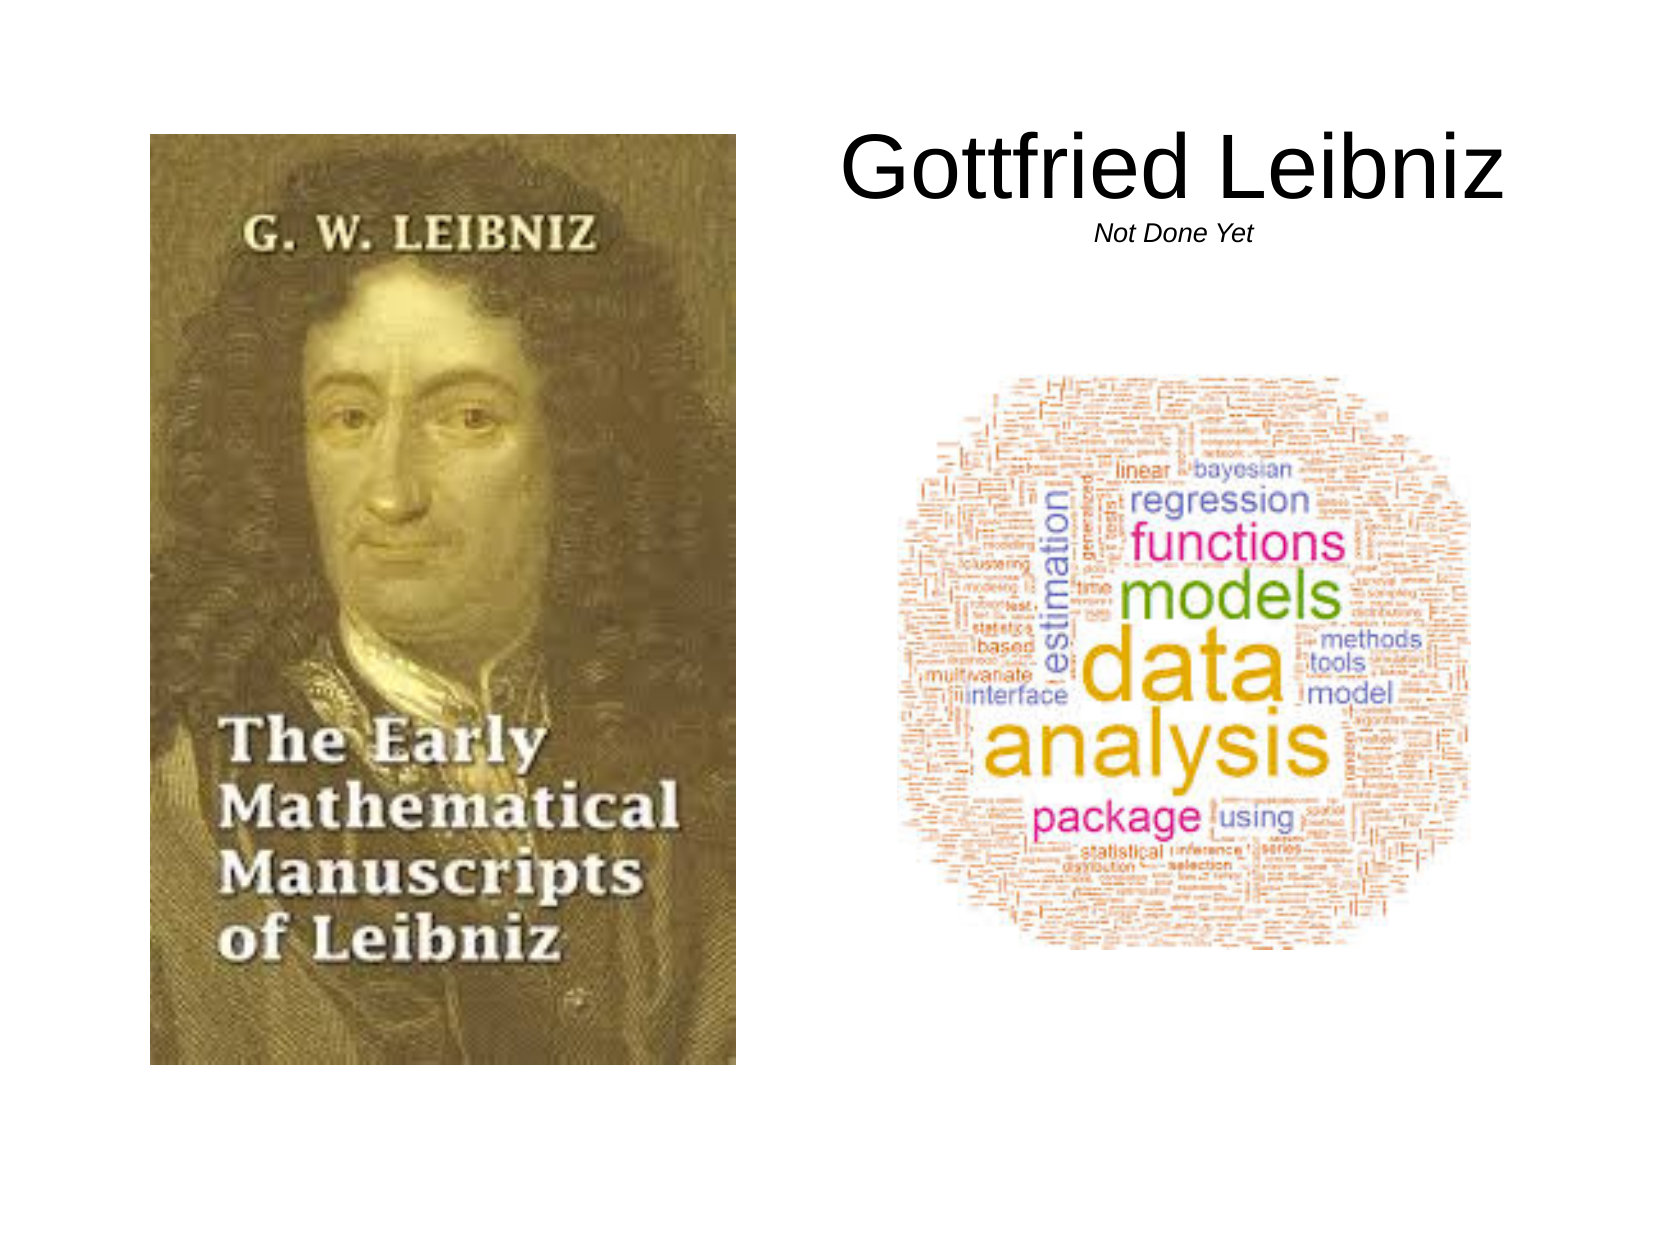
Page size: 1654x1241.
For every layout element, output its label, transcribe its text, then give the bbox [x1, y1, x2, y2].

title Gottfried Leibniz Not Done Yet [405, 75, 1654, 289]
picture [897, 374, 1471, 950]
picture [150, 134, 736, 1066]
